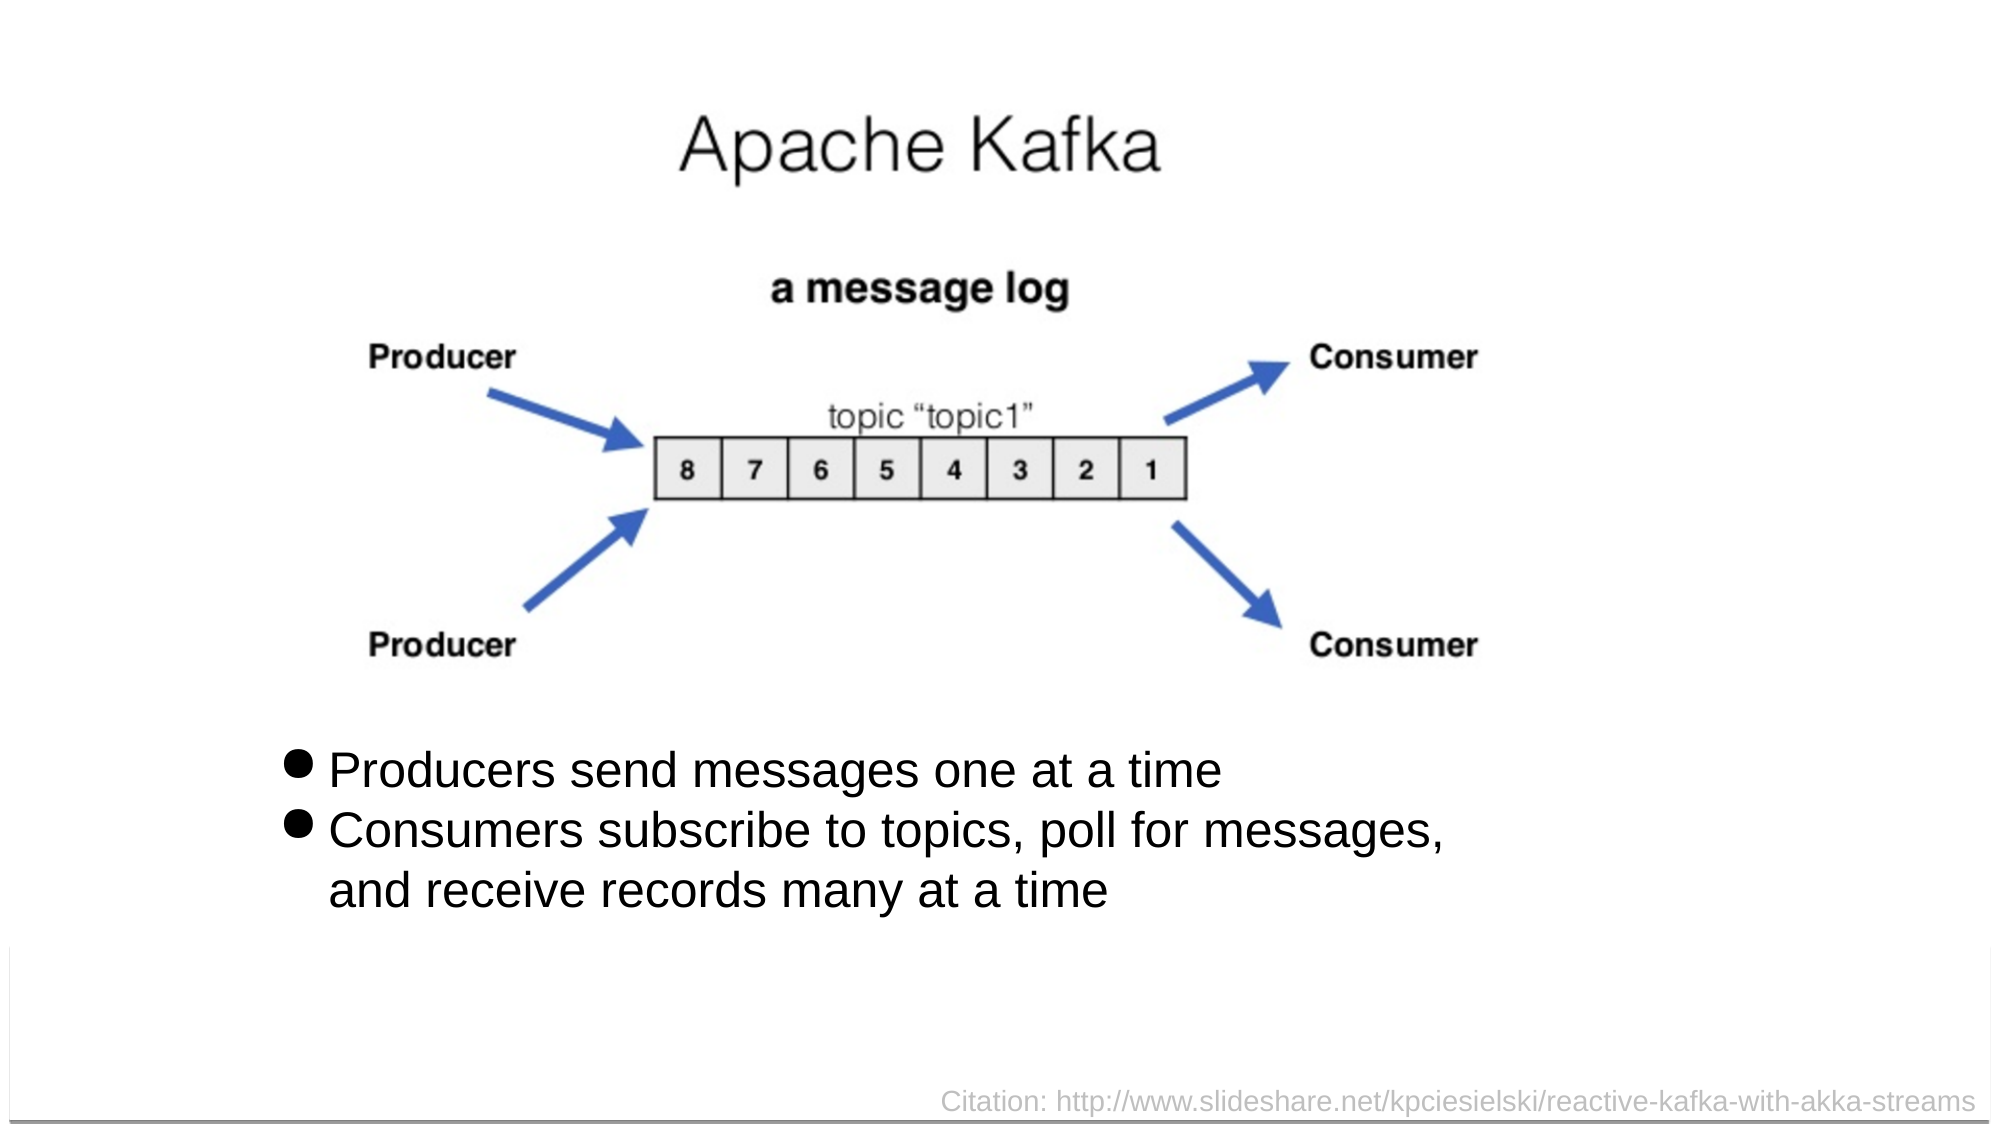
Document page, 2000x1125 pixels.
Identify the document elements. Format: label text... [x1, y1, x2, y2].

text_box Citation: http://www.slideshare.net/kpciesielski/reactive-kafka-with-akka-streams [925, 1074, 1993, 1125]
text_box Producers send messages one at a time Consumers subscribe to topics, poll for messages, and receive records many at a time [213, 729, 1728, 925]
picture [269, 33, 1572, 729]
